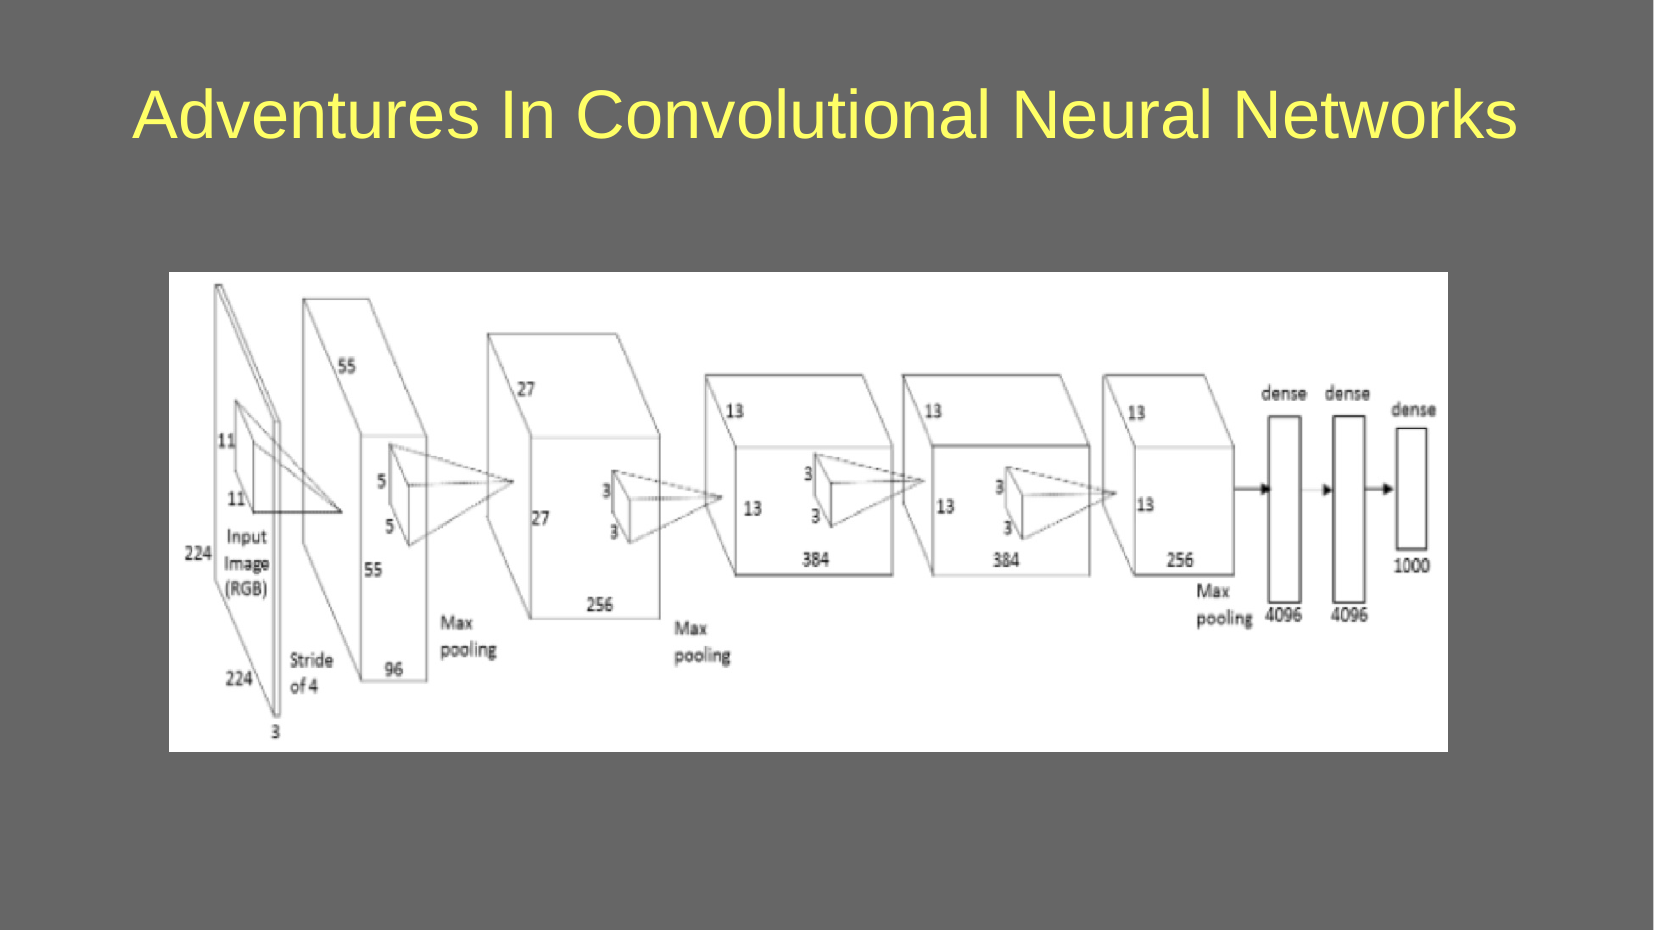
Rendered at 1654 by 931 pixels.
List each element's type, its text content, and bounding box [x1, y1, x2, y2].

title Adventures In Convolutional Neural Networks [82, 36, 1571, 193]
picture [169, 272, 1448, 752]
